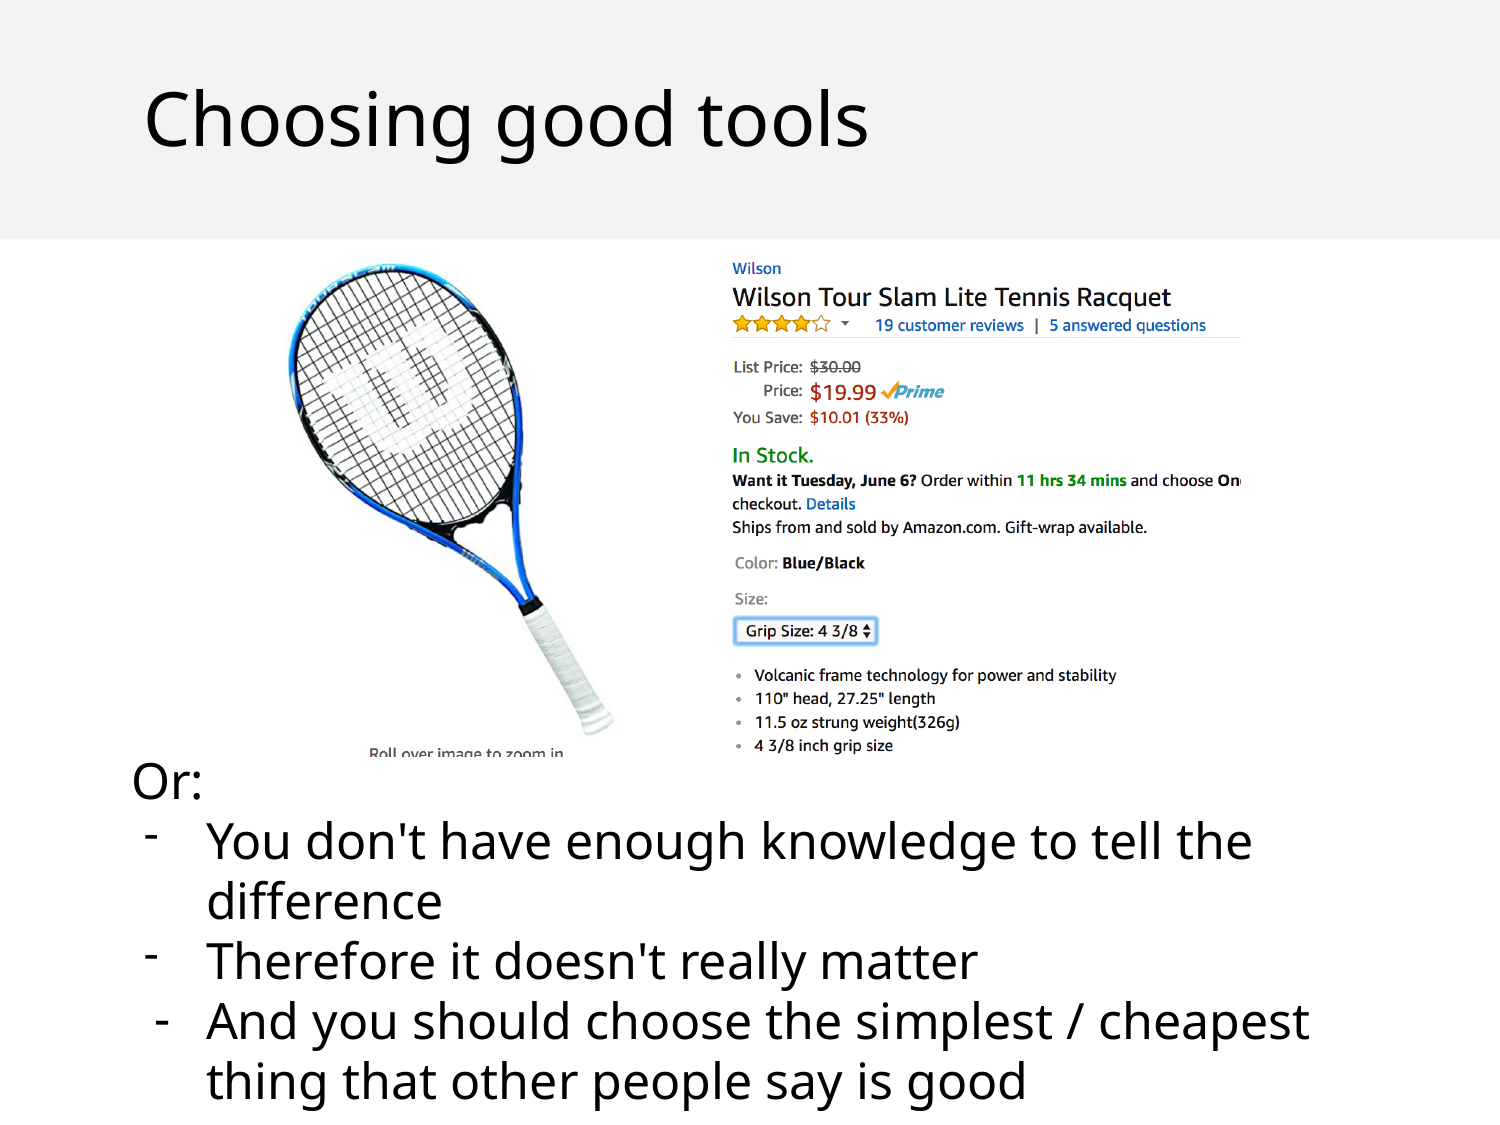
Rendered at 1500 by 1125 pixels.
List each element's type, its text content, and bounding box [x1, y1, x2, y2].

title Choosing good tools [128, 56, 1372, 183]
picture [259, 254, 1241, 757]
list Or: You don't have enough knowledge to tell the difference Therefore it doesn't really matter And you should choose the simplest / cheapest thing that other people say is good [116, 734, 1360, 1070]
